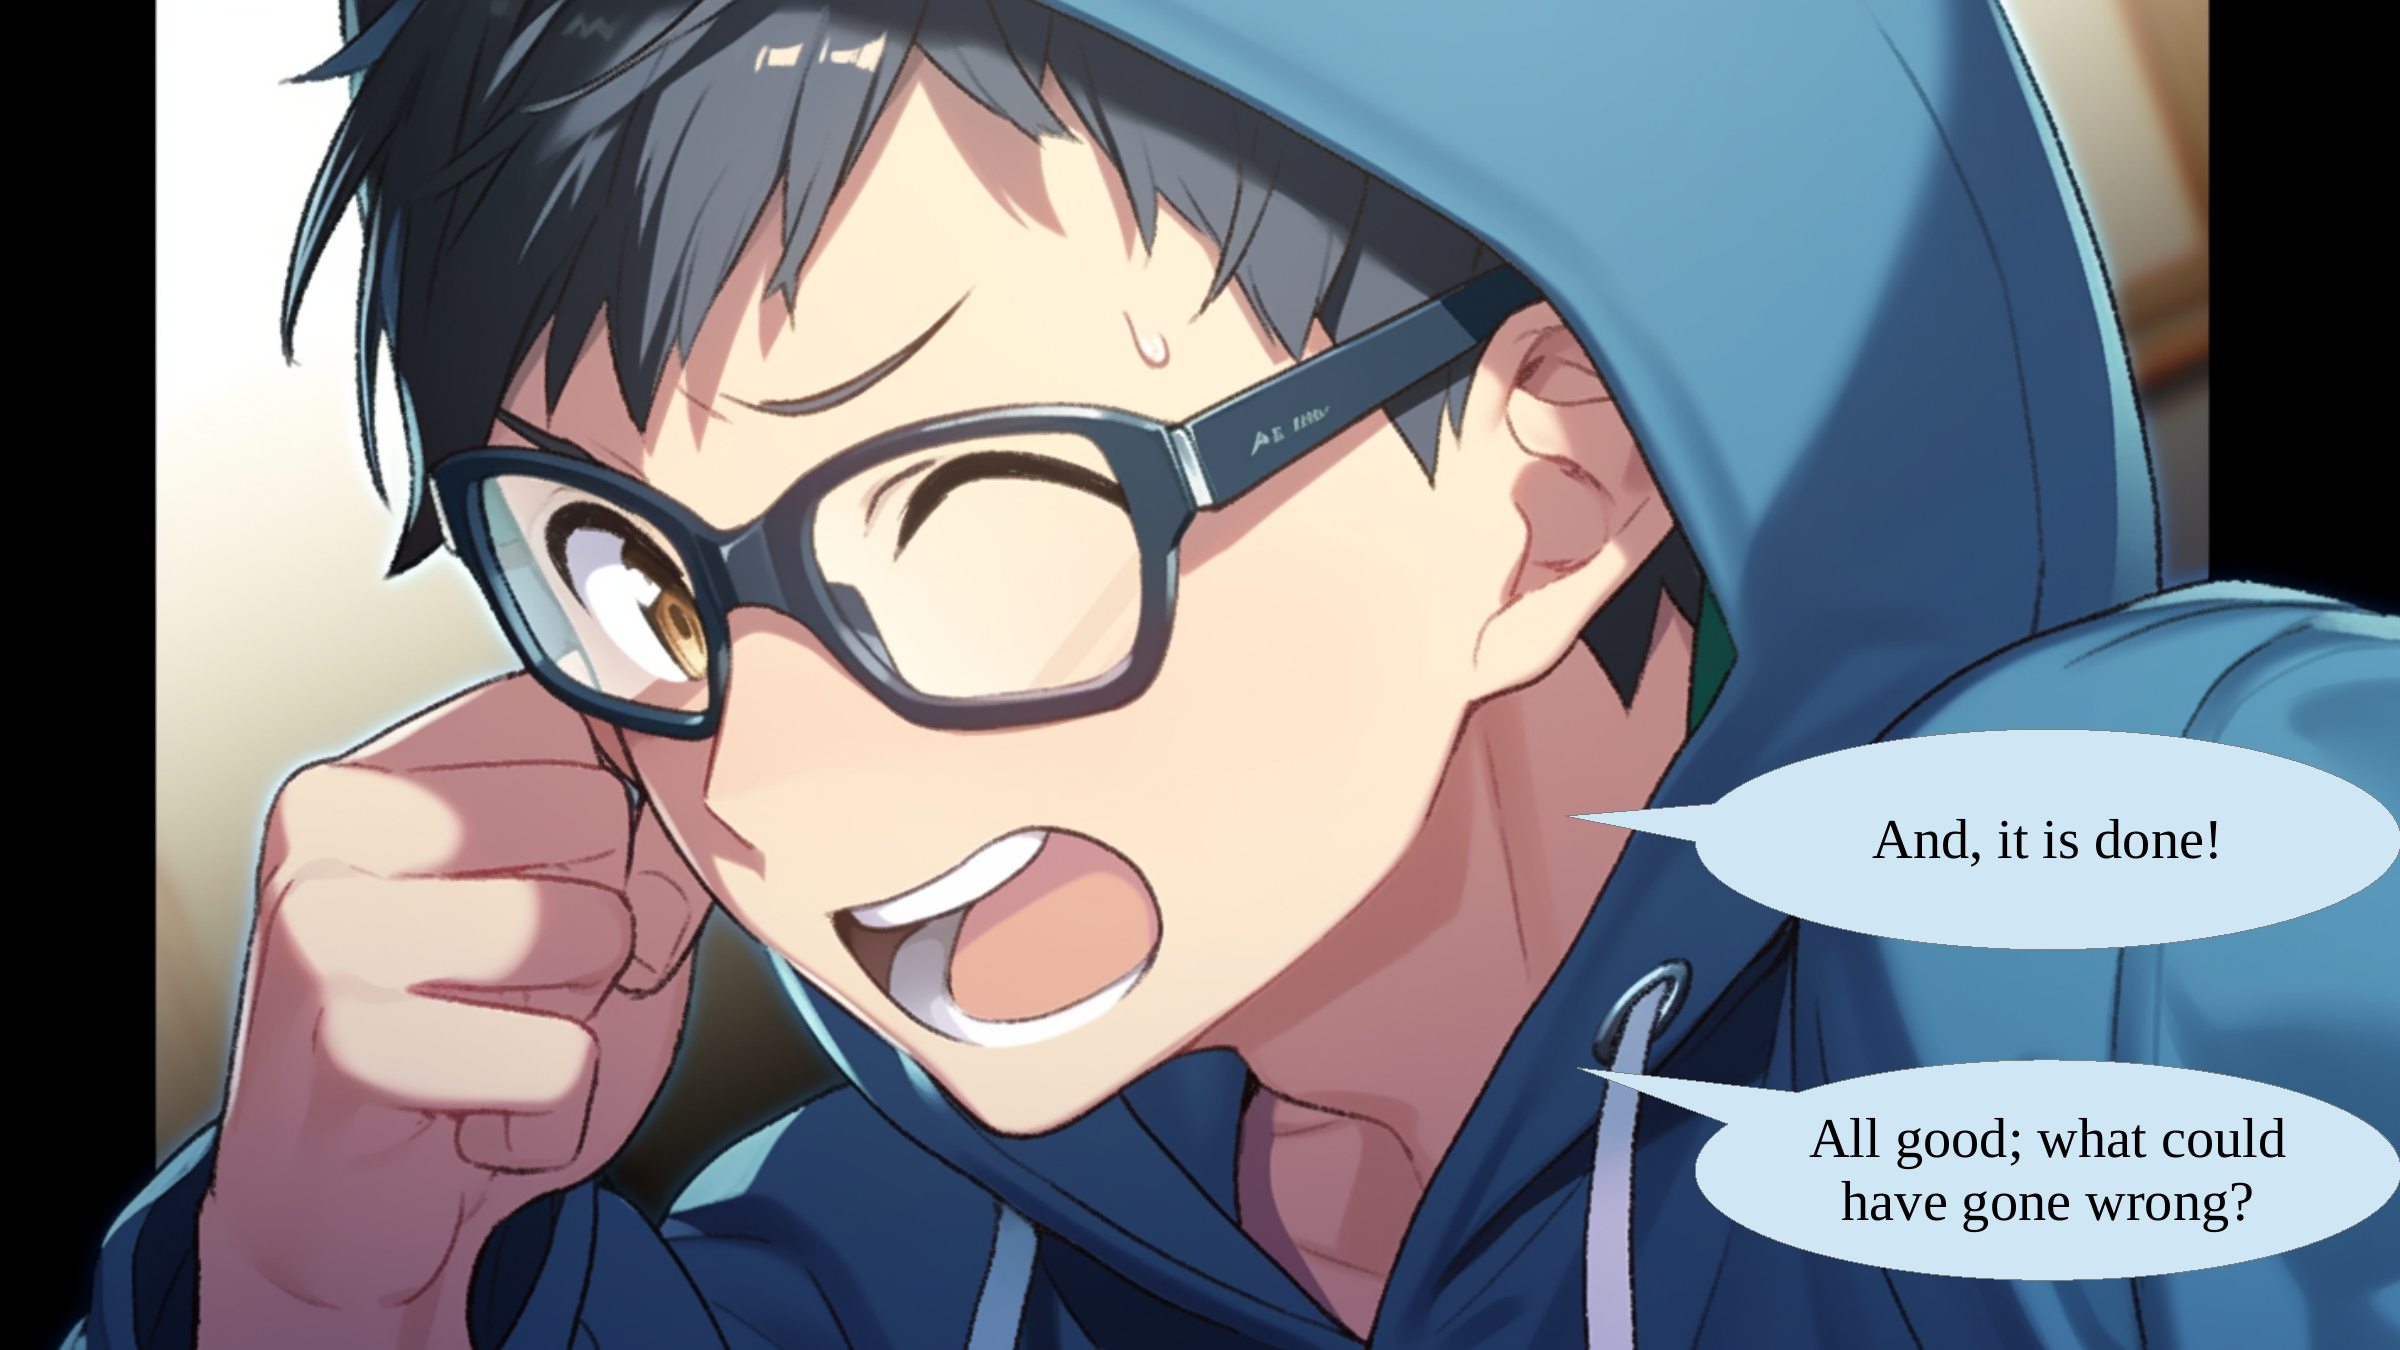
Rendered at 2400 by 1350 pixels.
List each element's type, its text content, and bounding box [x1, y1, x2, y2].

text_box And, it is done! [1565, 729, 2400, 950]
picture [0, 0, 2400, 1350]
text_box All good; what could have gone wrong? [1577, 1059, 2400, 1281]
